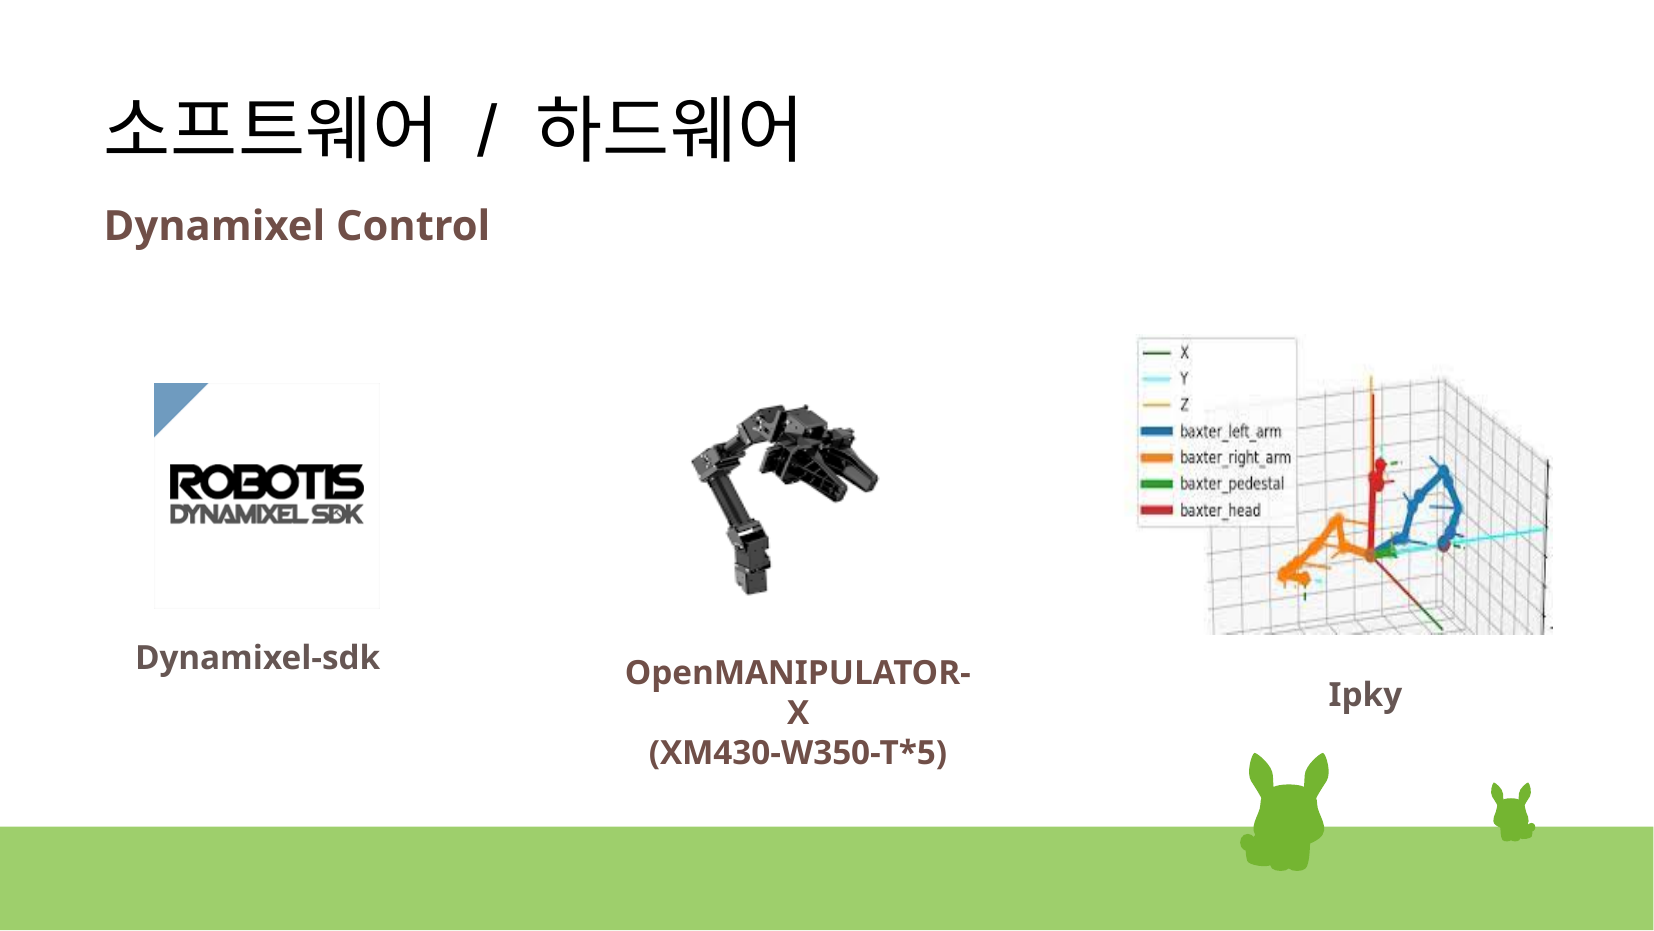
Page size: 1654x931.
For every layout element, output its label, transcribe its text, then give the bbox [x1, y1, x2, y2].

picture [1102, 334, 1553, 635]
text_box 소프트웨어 / 하드웨어 [88, 42, 857, 187]
text_box Ipky [1299, 666, 1432, 722]
picture [154, 383, 380, 609]
picture [676, 385, 902, 611]
text_box Dynamixel Control [88, 191, 557, 257]
text_box Dynamixel-sdk [81, 628, 434, 684]
text_box OpenMANIPULATOR-X (XM430-W350-T*5) [600, 643, 997, 779]
